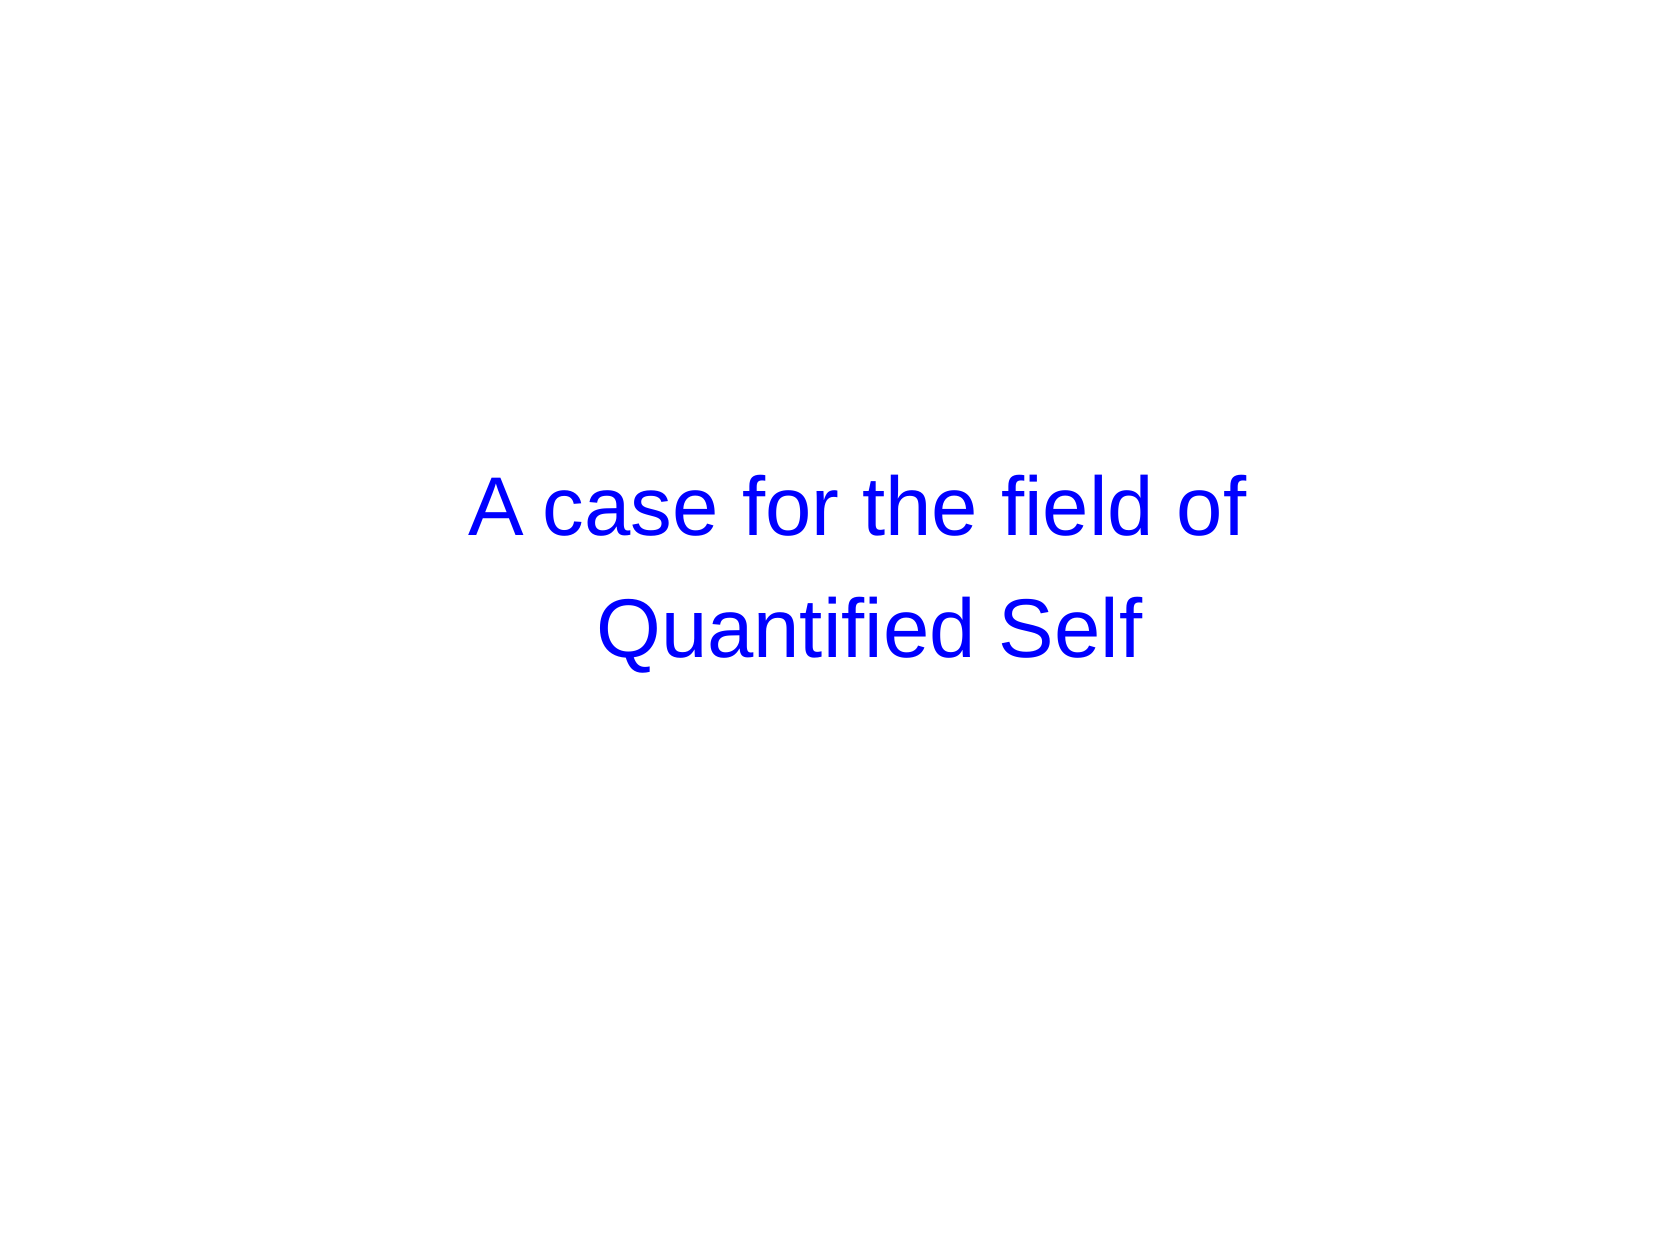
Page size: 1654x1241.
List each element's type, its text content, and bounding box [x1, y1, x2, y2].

list A case for the field of Quantified Self [90, 337, 1579, 1057]
